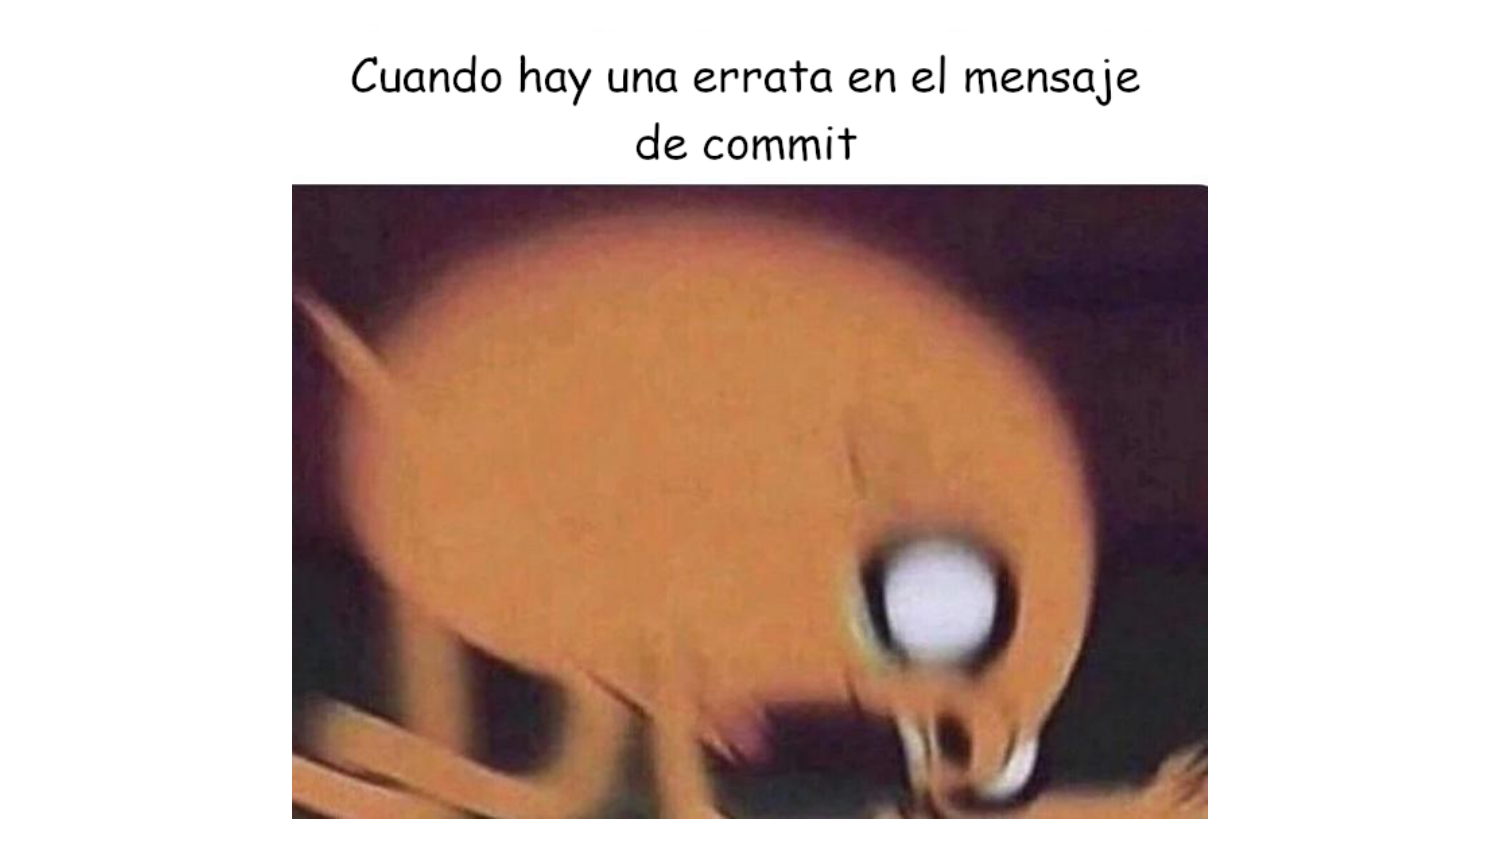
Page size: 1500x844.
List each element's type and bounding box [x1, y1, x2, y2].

picture [292, 24, 1208, 819]
